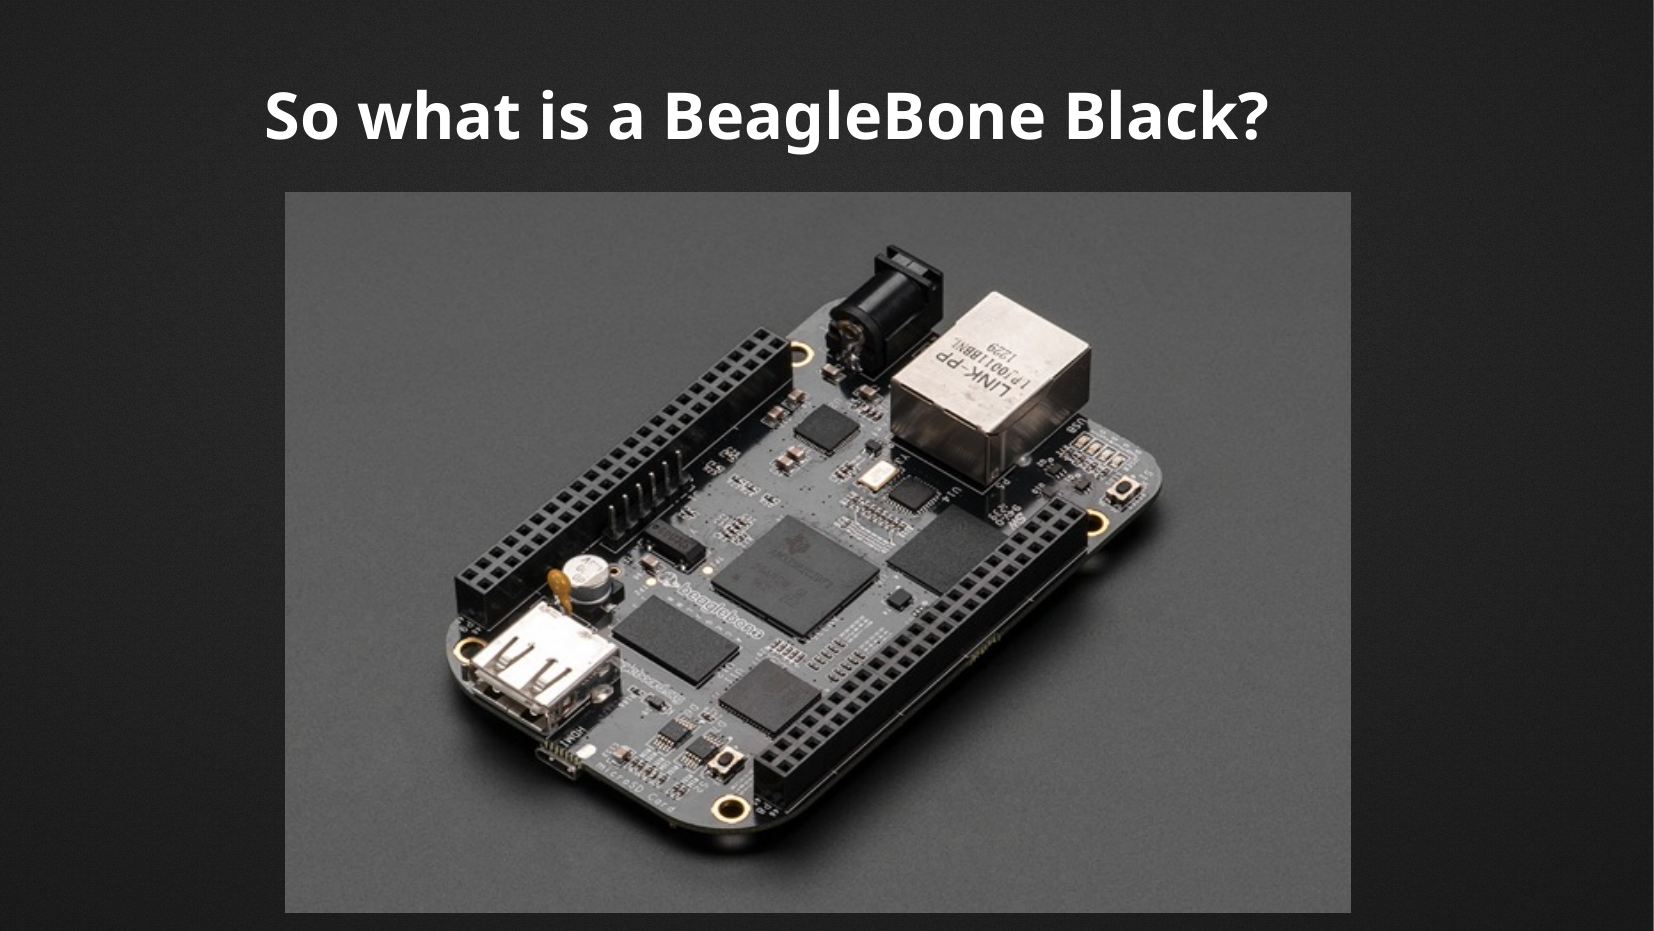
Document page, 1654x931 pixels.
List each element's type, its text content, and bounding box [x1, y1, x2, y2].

picture [0, 0, 1654, 931]
title So what is a BeagleBone Black? [59, 37, 1477, 193]
